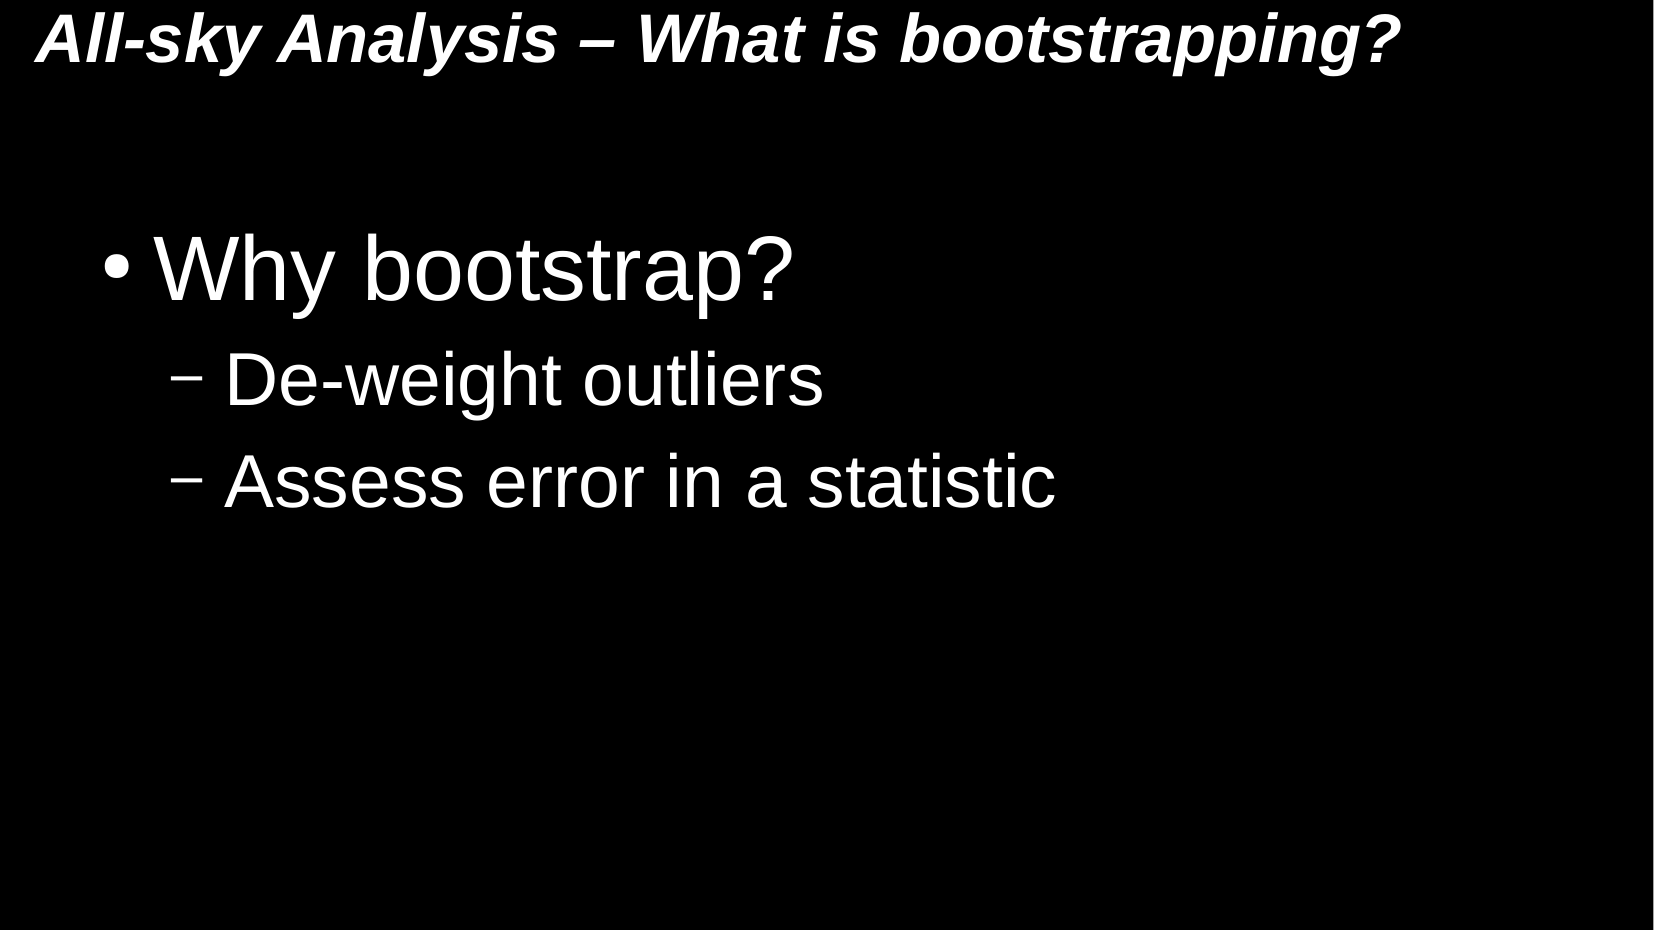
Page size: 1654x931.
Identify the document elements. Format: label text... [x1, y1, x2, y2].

text_box All-sky Analysis – What is bootstrapping? [0, 0, 1564, 77]
list Why bootstrap? De-weight outliers Assess error in a statistic [82, 217, 1571, 758]
